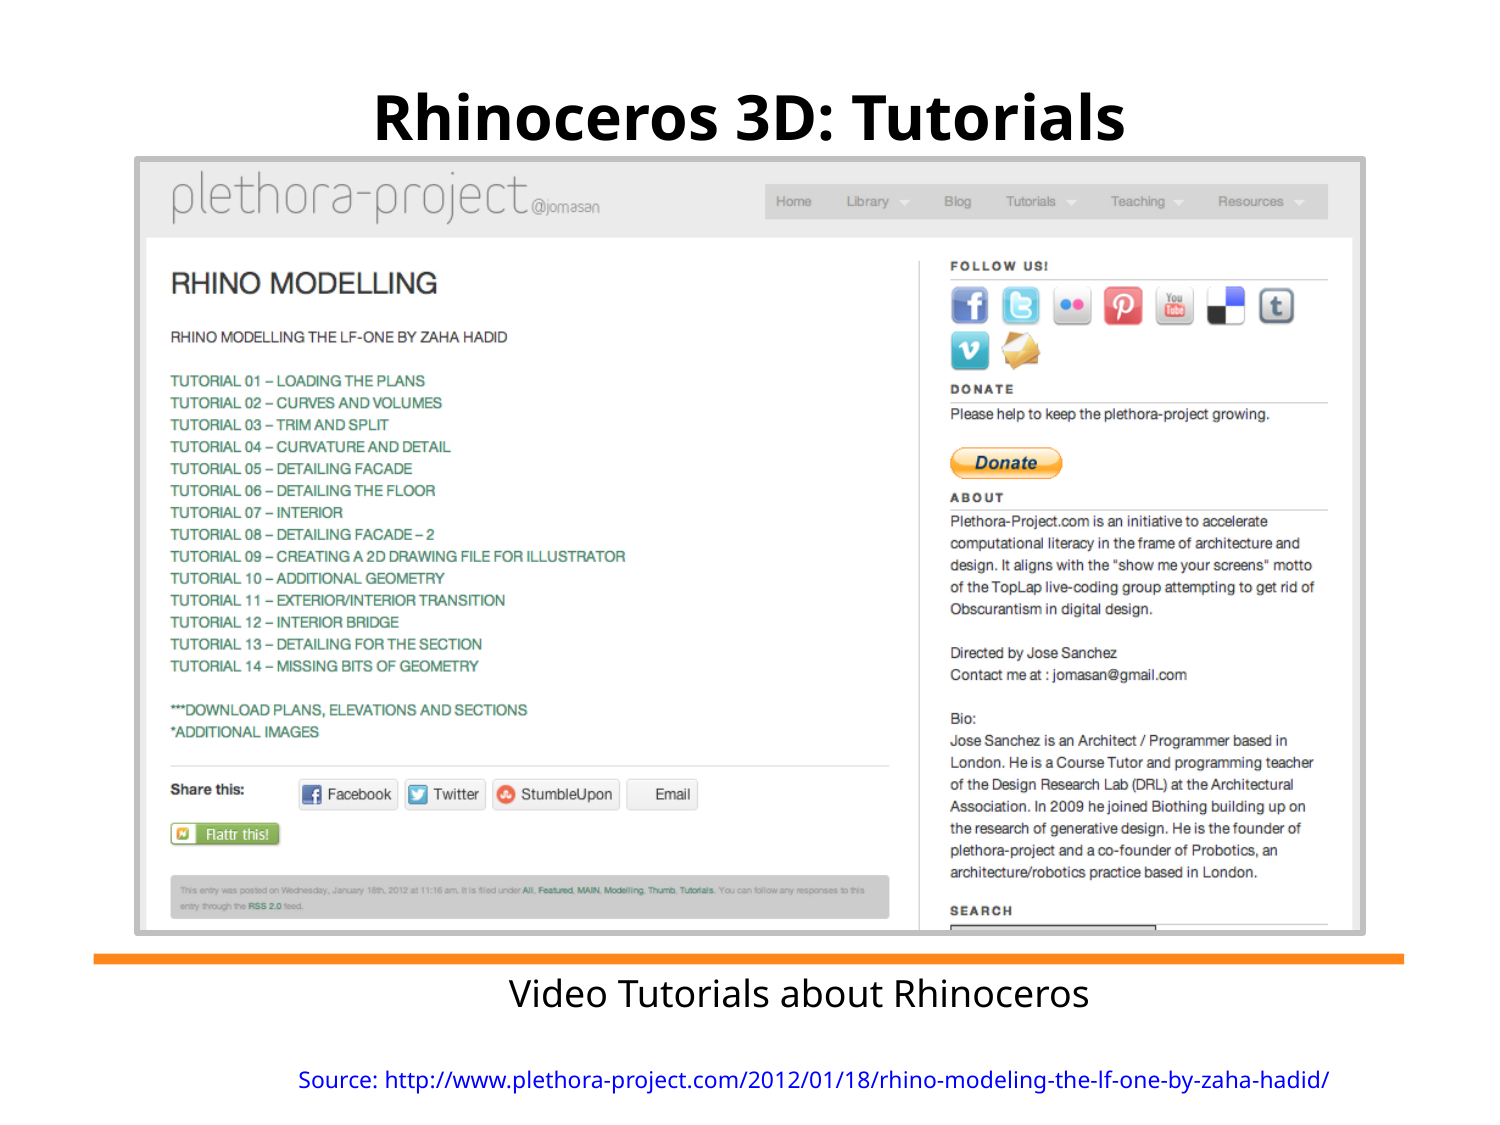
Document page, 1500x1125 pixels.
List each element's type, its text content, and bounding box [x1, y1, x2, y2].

text_box Video Tutorials about Rhinoceros [281, 960, 1319, 1020]
title Rhinoceros 3D: Tutorials [75, 44, 1426, 188]
picture [0, 0, 1500, 1125]
text_box Source: http://www.plethora-project.com/2012/01/18/rhino-modeling-the-lf-one-by-zaha-hadid/ [283, 1056, 1217, 1098]
